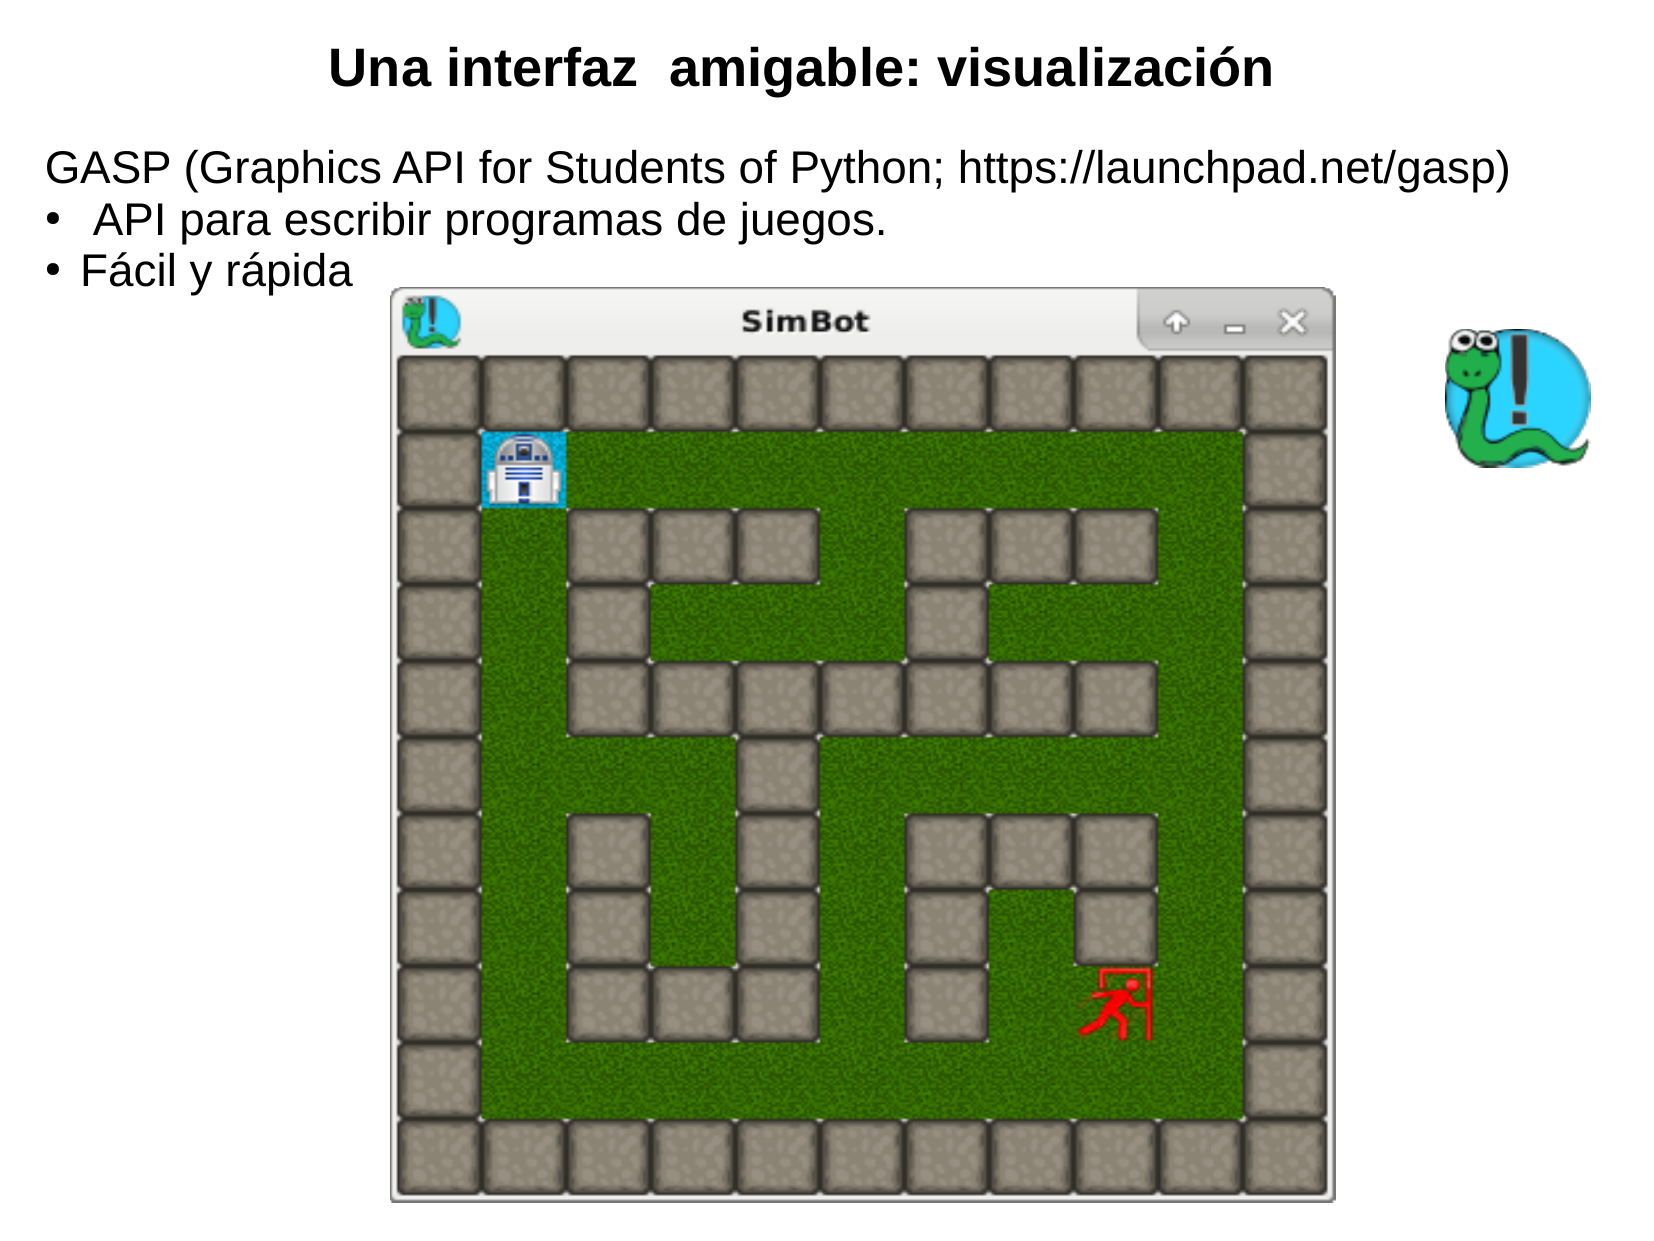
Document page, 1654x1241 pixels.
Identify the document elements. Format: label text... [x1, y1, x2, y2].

picture [390, 287, 1336, 1203]
text_box GASP (Graphics API for Students of Python; https://launchpad.net/gasp) API para escribir programas de juegos. Fácil y rápida [30, 135, 1606, 355]
text_box Una interfaz amigable: visualización [270, 30, 1336, 121]
picture [1445, 329, 1591, 468]
